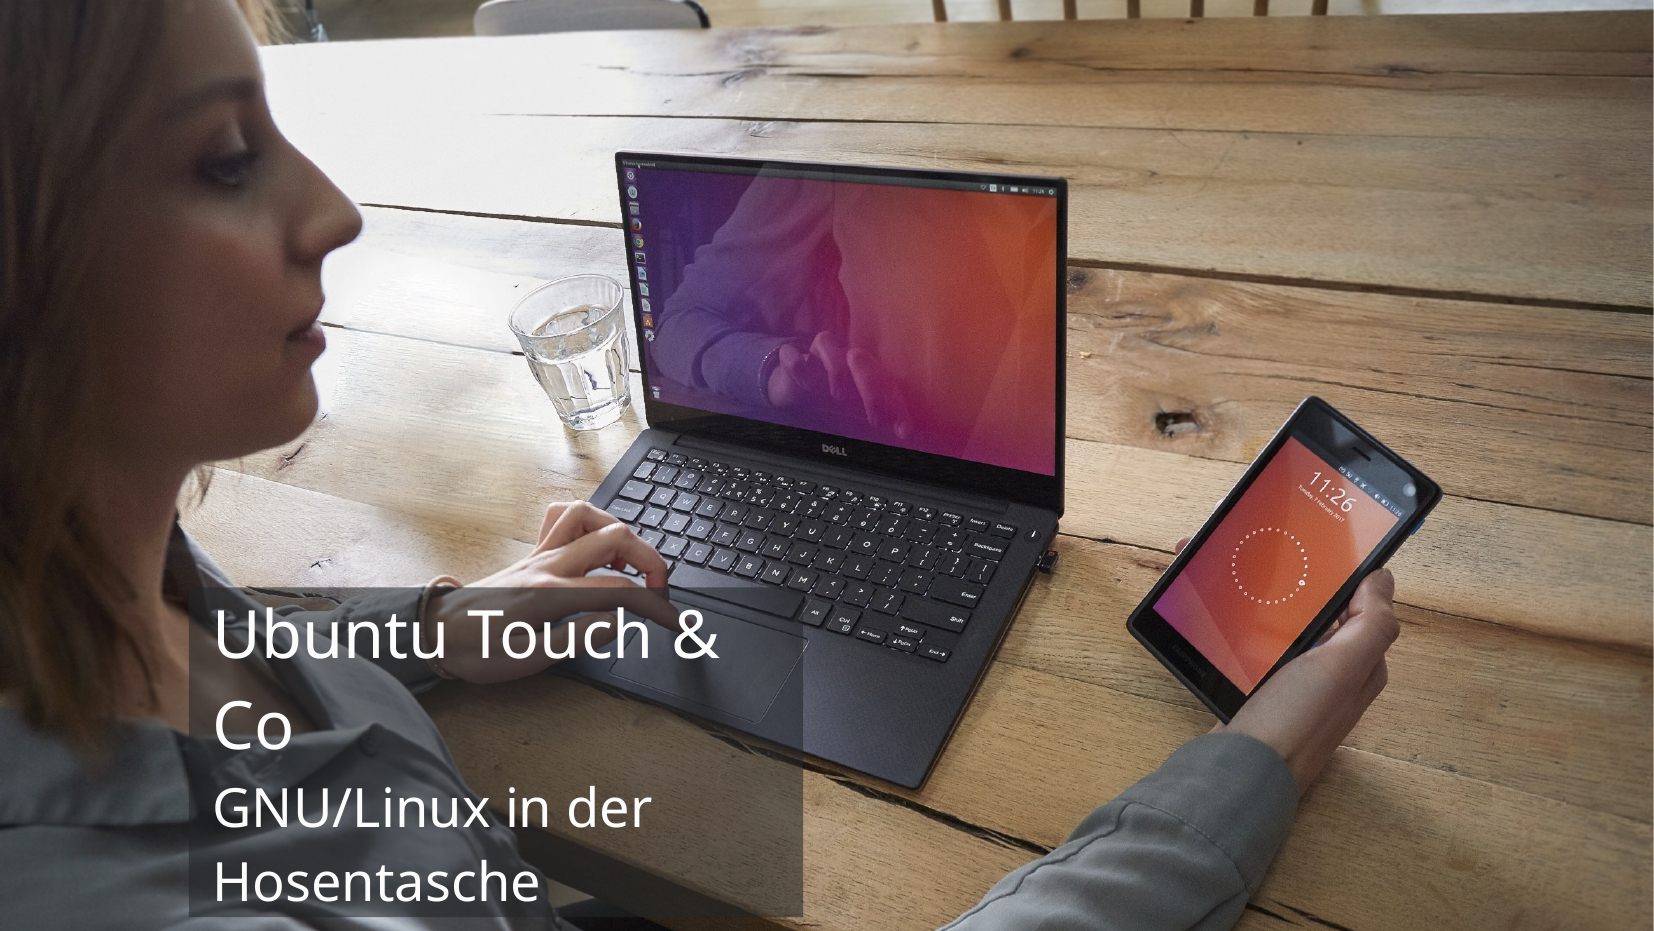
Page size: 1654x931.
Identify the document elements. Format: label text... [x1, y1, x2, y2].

text_box Ubuntu Touch & Co GNU/Linux in der Hosentasche [188, 642, 804, 863]
picture [0, 0, 1654, 931]
